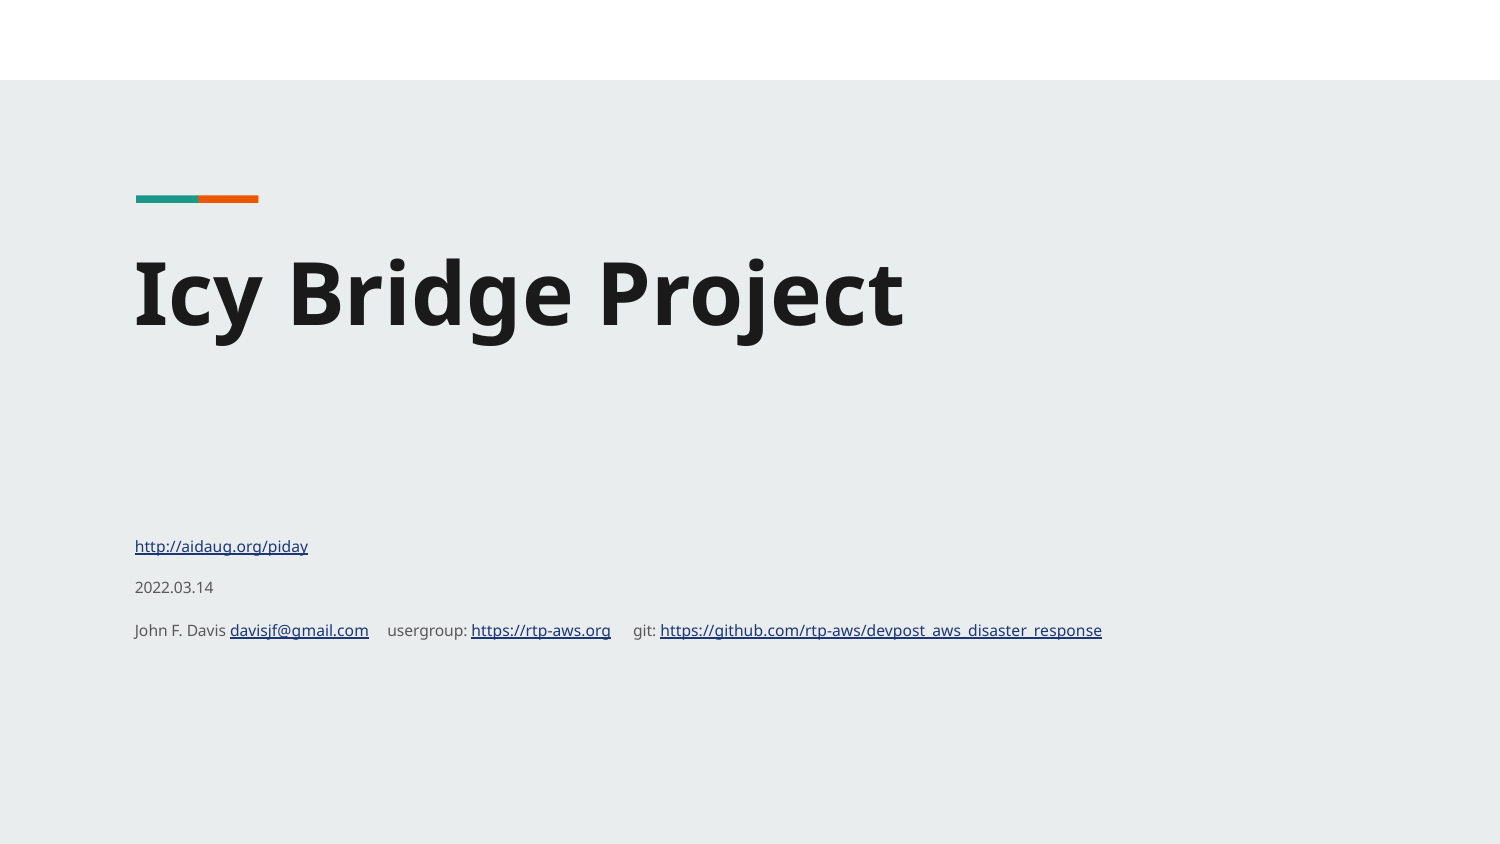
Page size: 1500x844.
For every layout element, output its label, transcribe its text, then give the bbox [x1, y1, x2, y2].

subtitle http://aidaug.org/piday 2022.03.14 John F. Davis davisjf@gmail.com usergroup: https://rtp-aws.org git: https://github.com/rtp-aws/devpost_aws_disaster_response [119, 520, 1381, 657]
title Icy Bridge Project [119, 216, 1381, 490]
